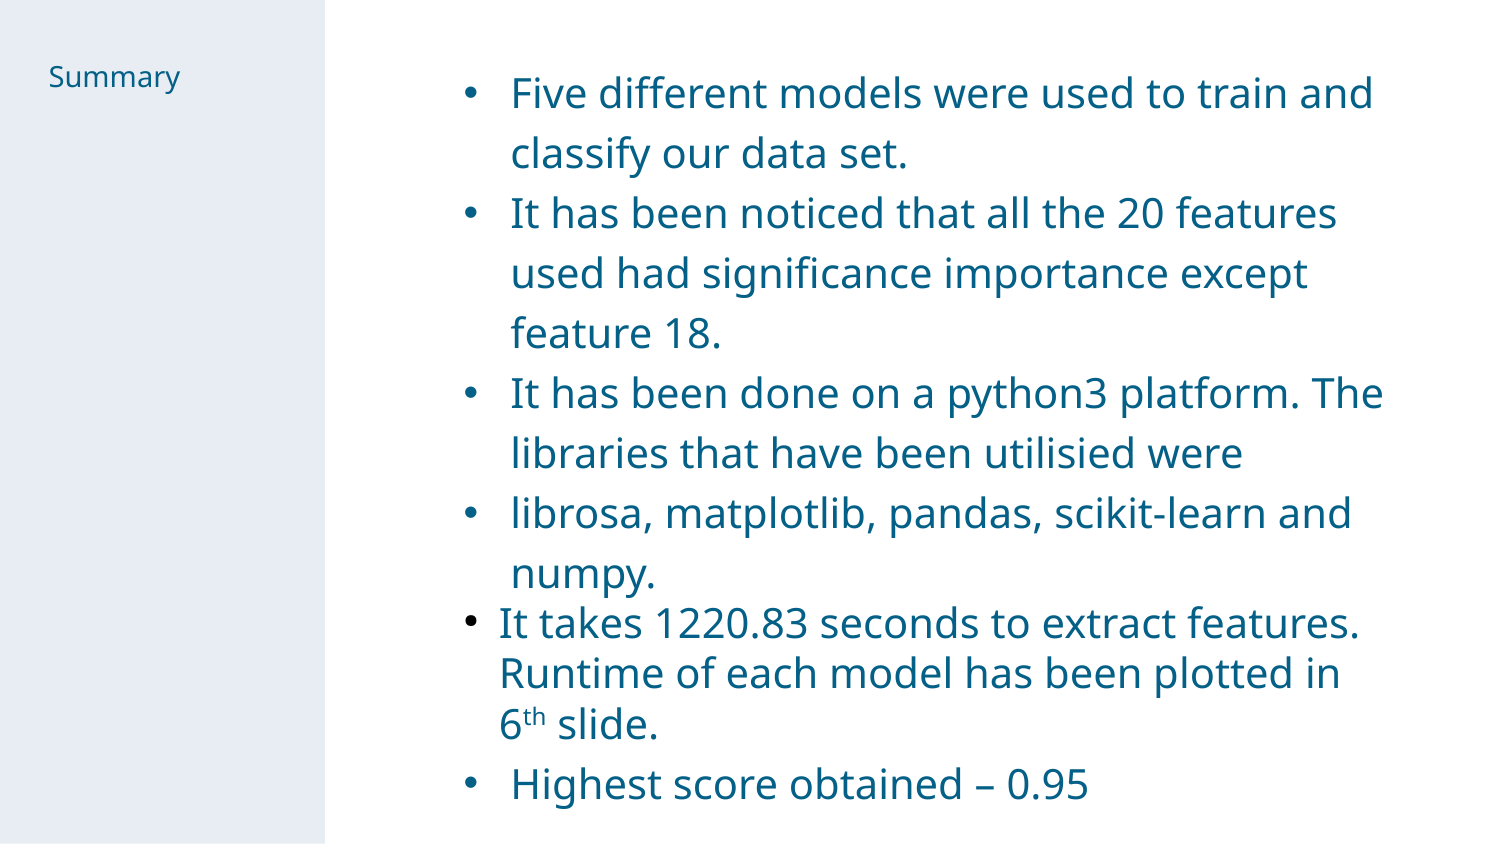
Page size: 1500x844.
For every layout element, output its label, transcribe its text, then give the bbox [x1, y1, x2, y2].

text_box Five different models were used to train and classify our data set. It has been noticed that all the 20 features used had significance importance except feature 18. It has been done on a python3 platform. The libraries that have been utilisied were librosa, matplotlib, pandas, scikit-learn and numpy. It takes 1220.83 seconds to extract features. Runtime of each model has been plotted in 6th slide. Highest score obtained – 0.95 [448, 0, 1412, 815]
text_box Summary [33, 50, 292, 101]
text_box [0, 0, 325, 844]
